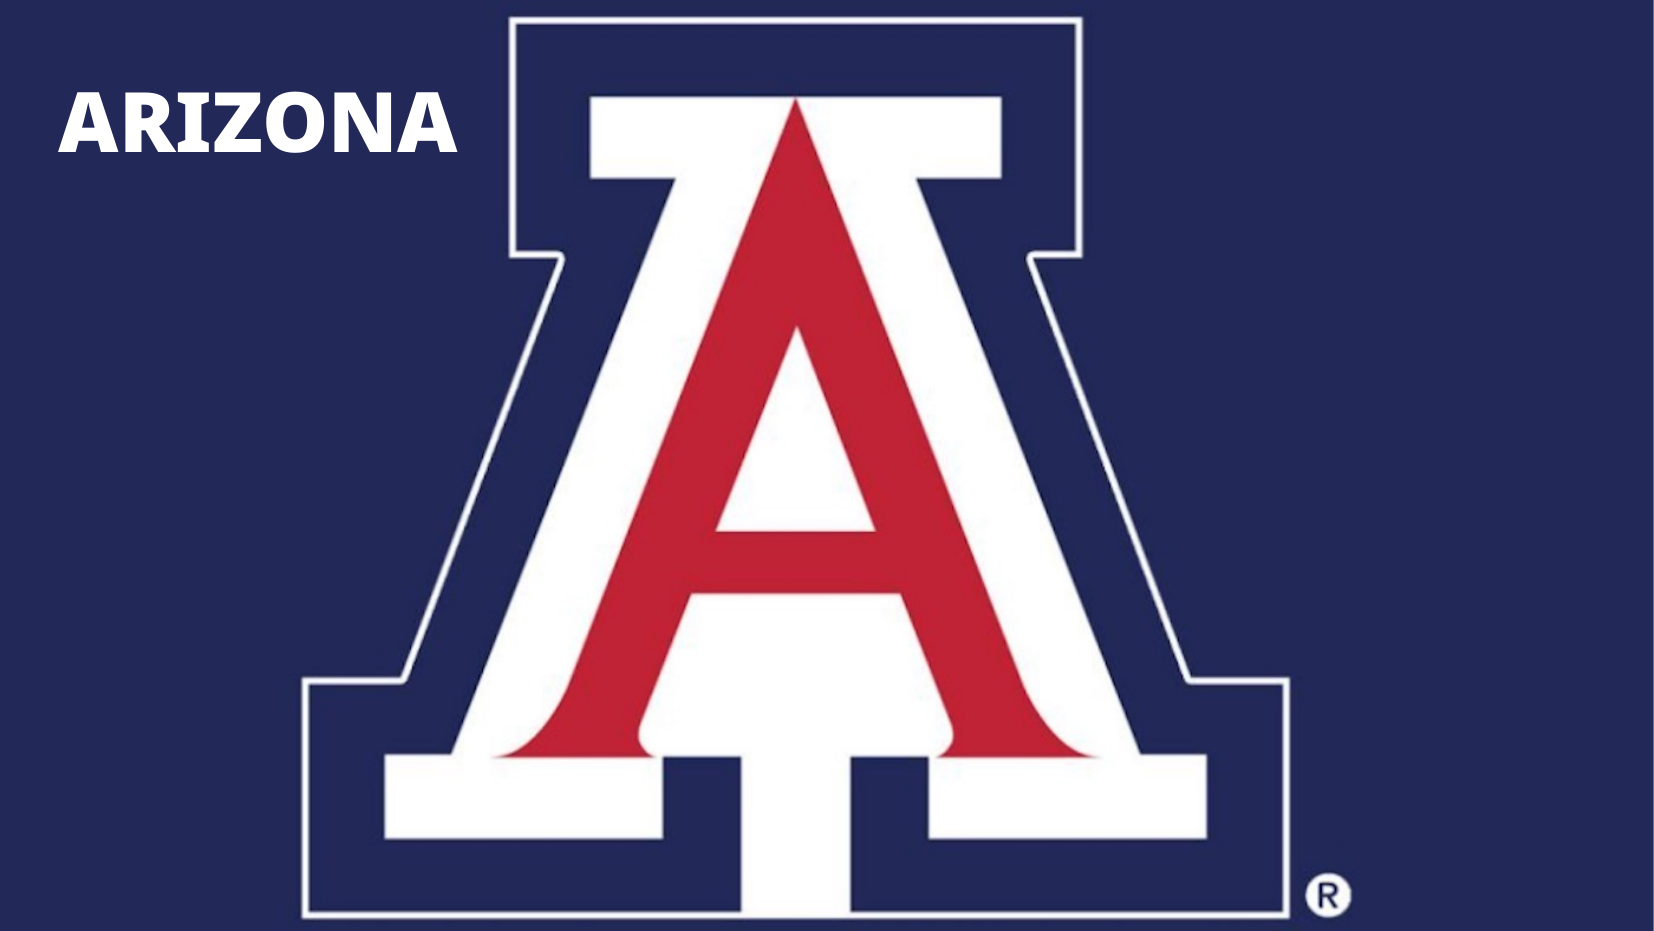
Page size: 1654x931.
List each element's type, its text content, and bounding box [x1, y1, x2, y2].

picture [0, 0, 1654, 931]
title ARIZONA [59, 59, 1565, 178]
